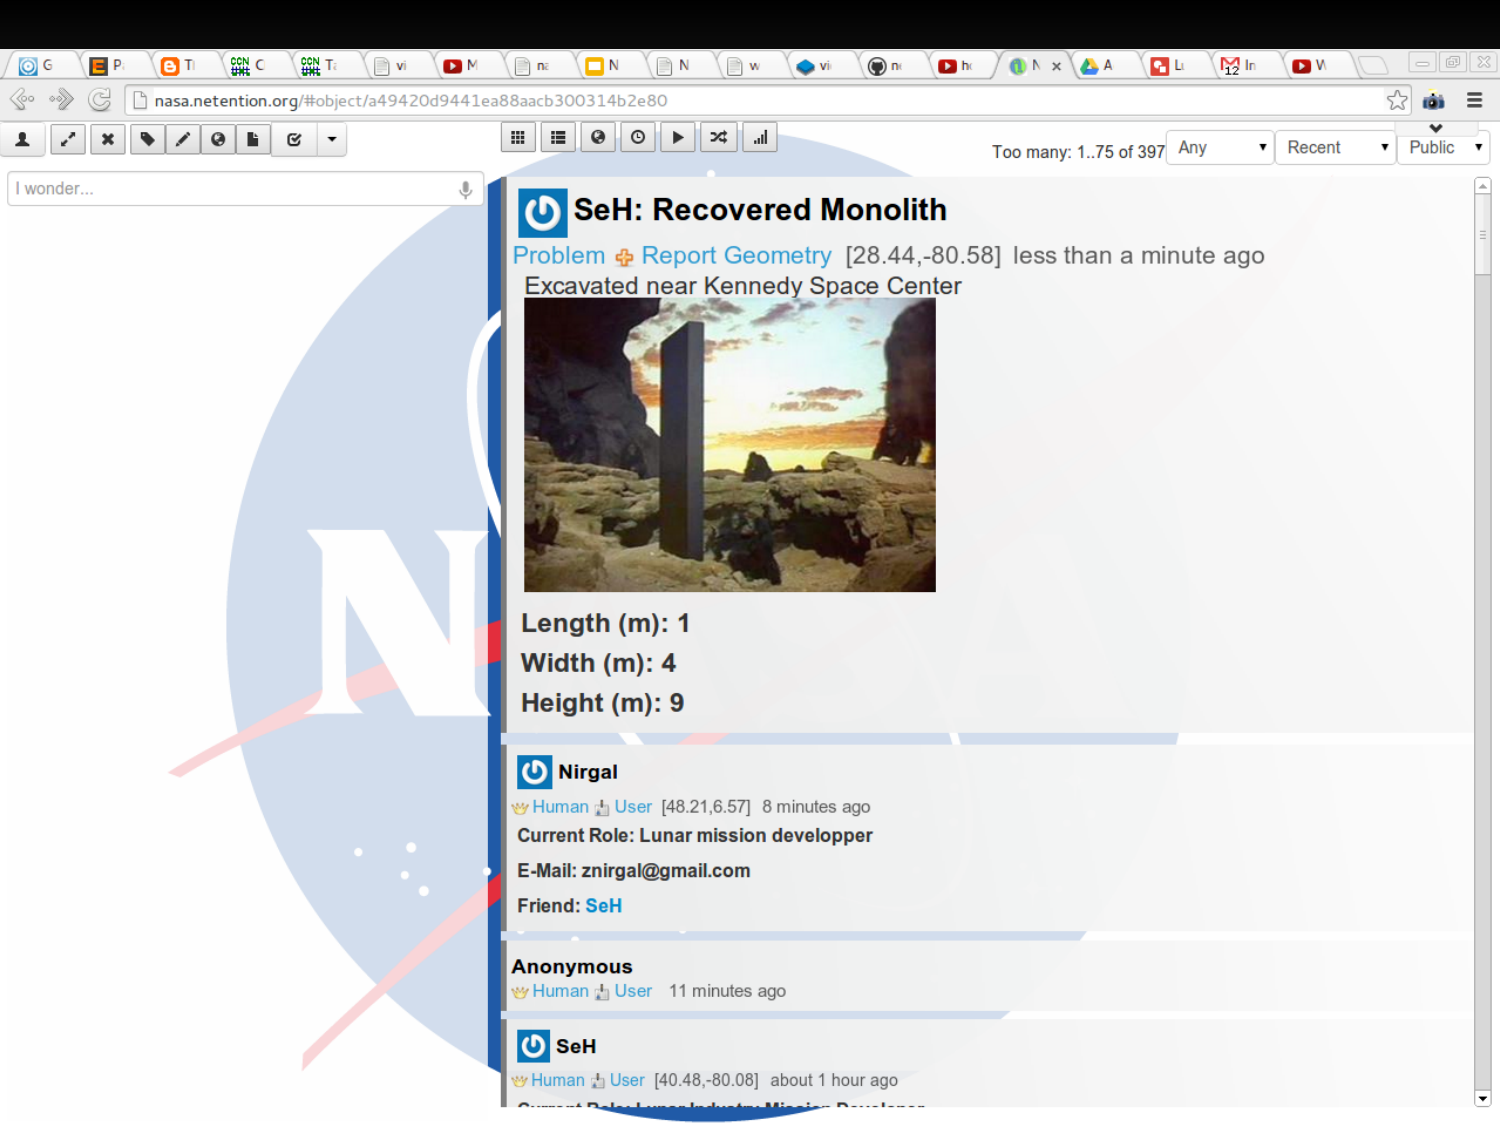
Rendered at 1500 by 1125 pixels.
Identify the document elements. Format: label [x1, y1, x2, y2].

text_box [0, 49, 1500, 1125]
